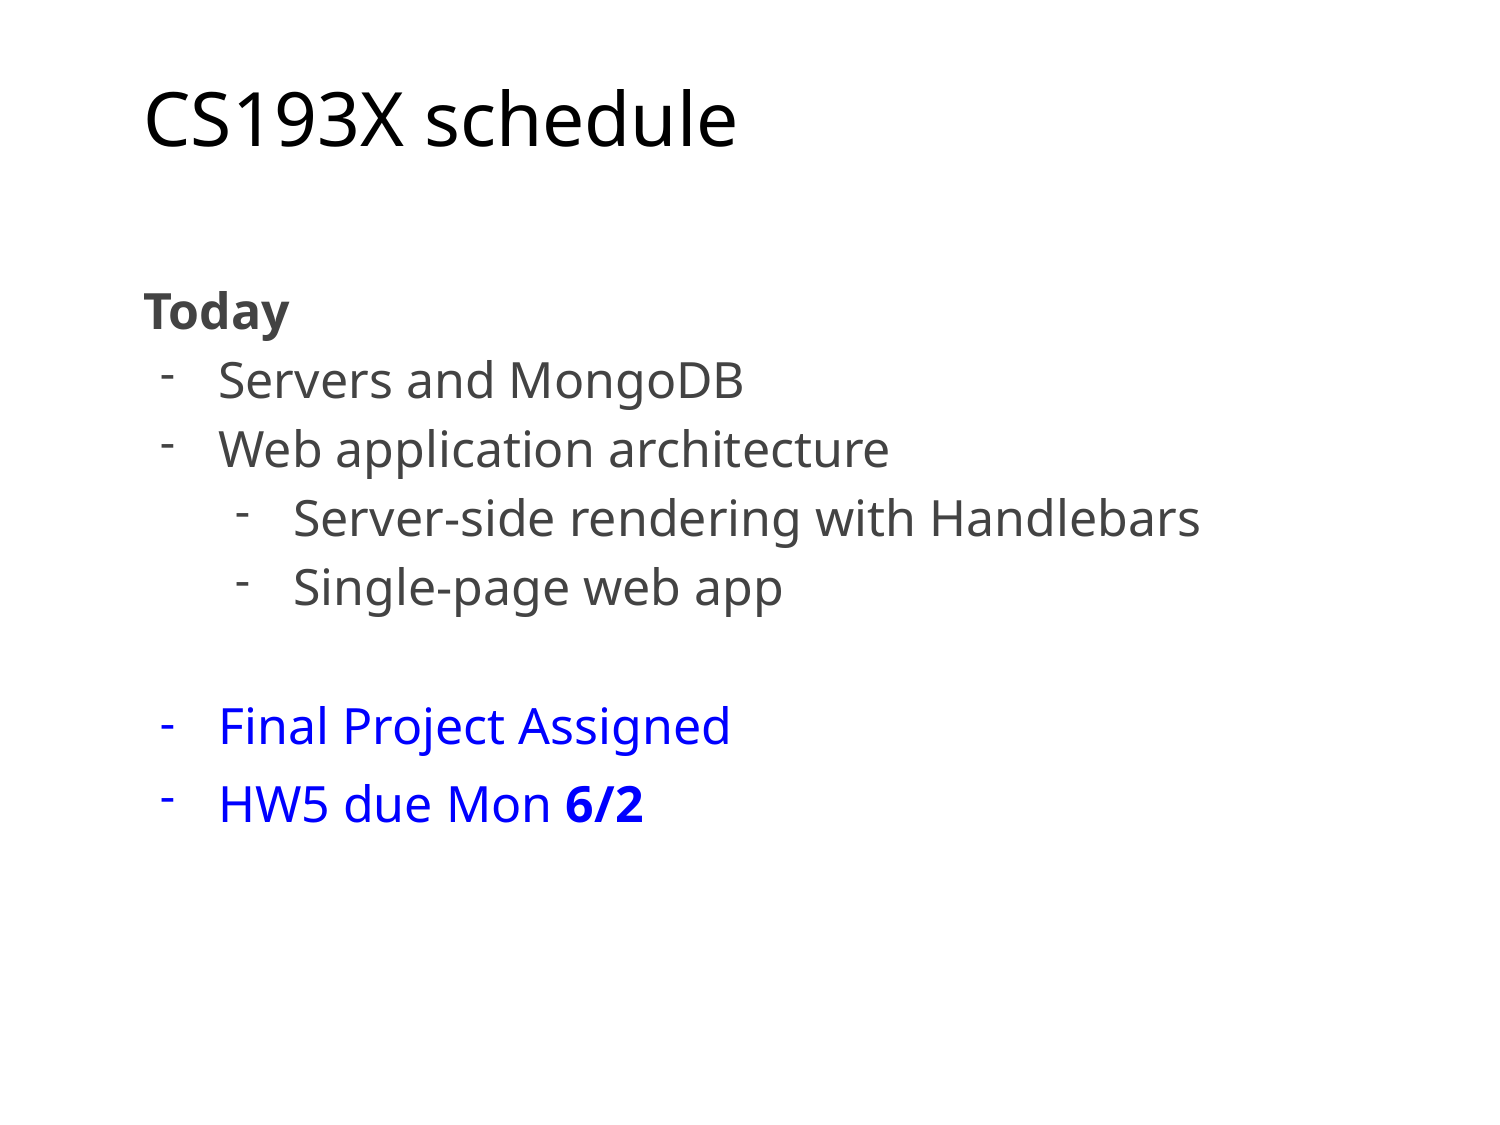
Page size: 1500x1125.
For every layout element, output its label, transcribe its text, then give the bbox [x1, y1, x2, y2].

list Today Servers and MongoDB Web application architecture Server-side rendering with Handlebars Single-page web app Final Project Assigned HW5 due Mon 6/2 [128, 255, 1372, 1074]
title CS193X schedule [128, 56, 1372, 183]
